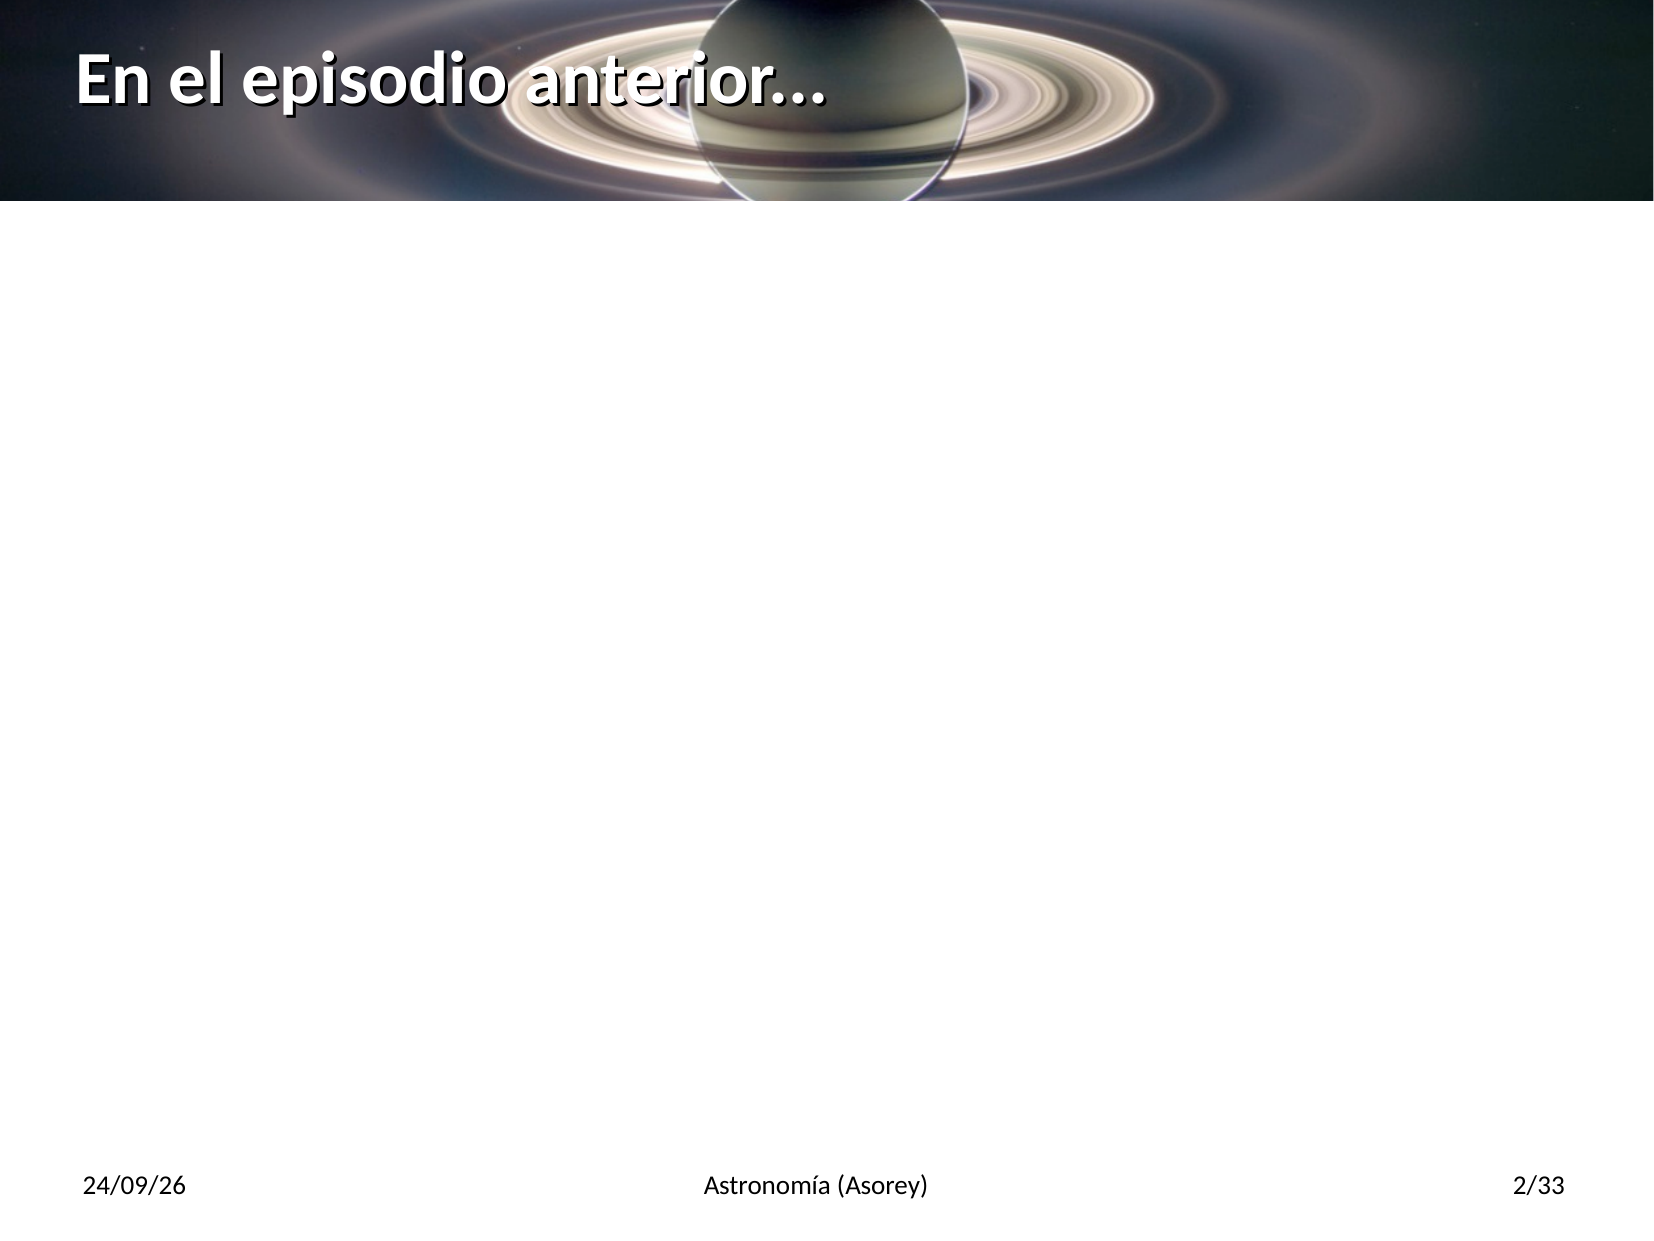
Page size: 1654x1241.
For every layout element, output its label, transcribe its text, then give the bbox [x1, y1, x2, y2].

title En el episodio anterior... [75, 19, 1564, 151]
picture [0, 0, 1654, 201]
